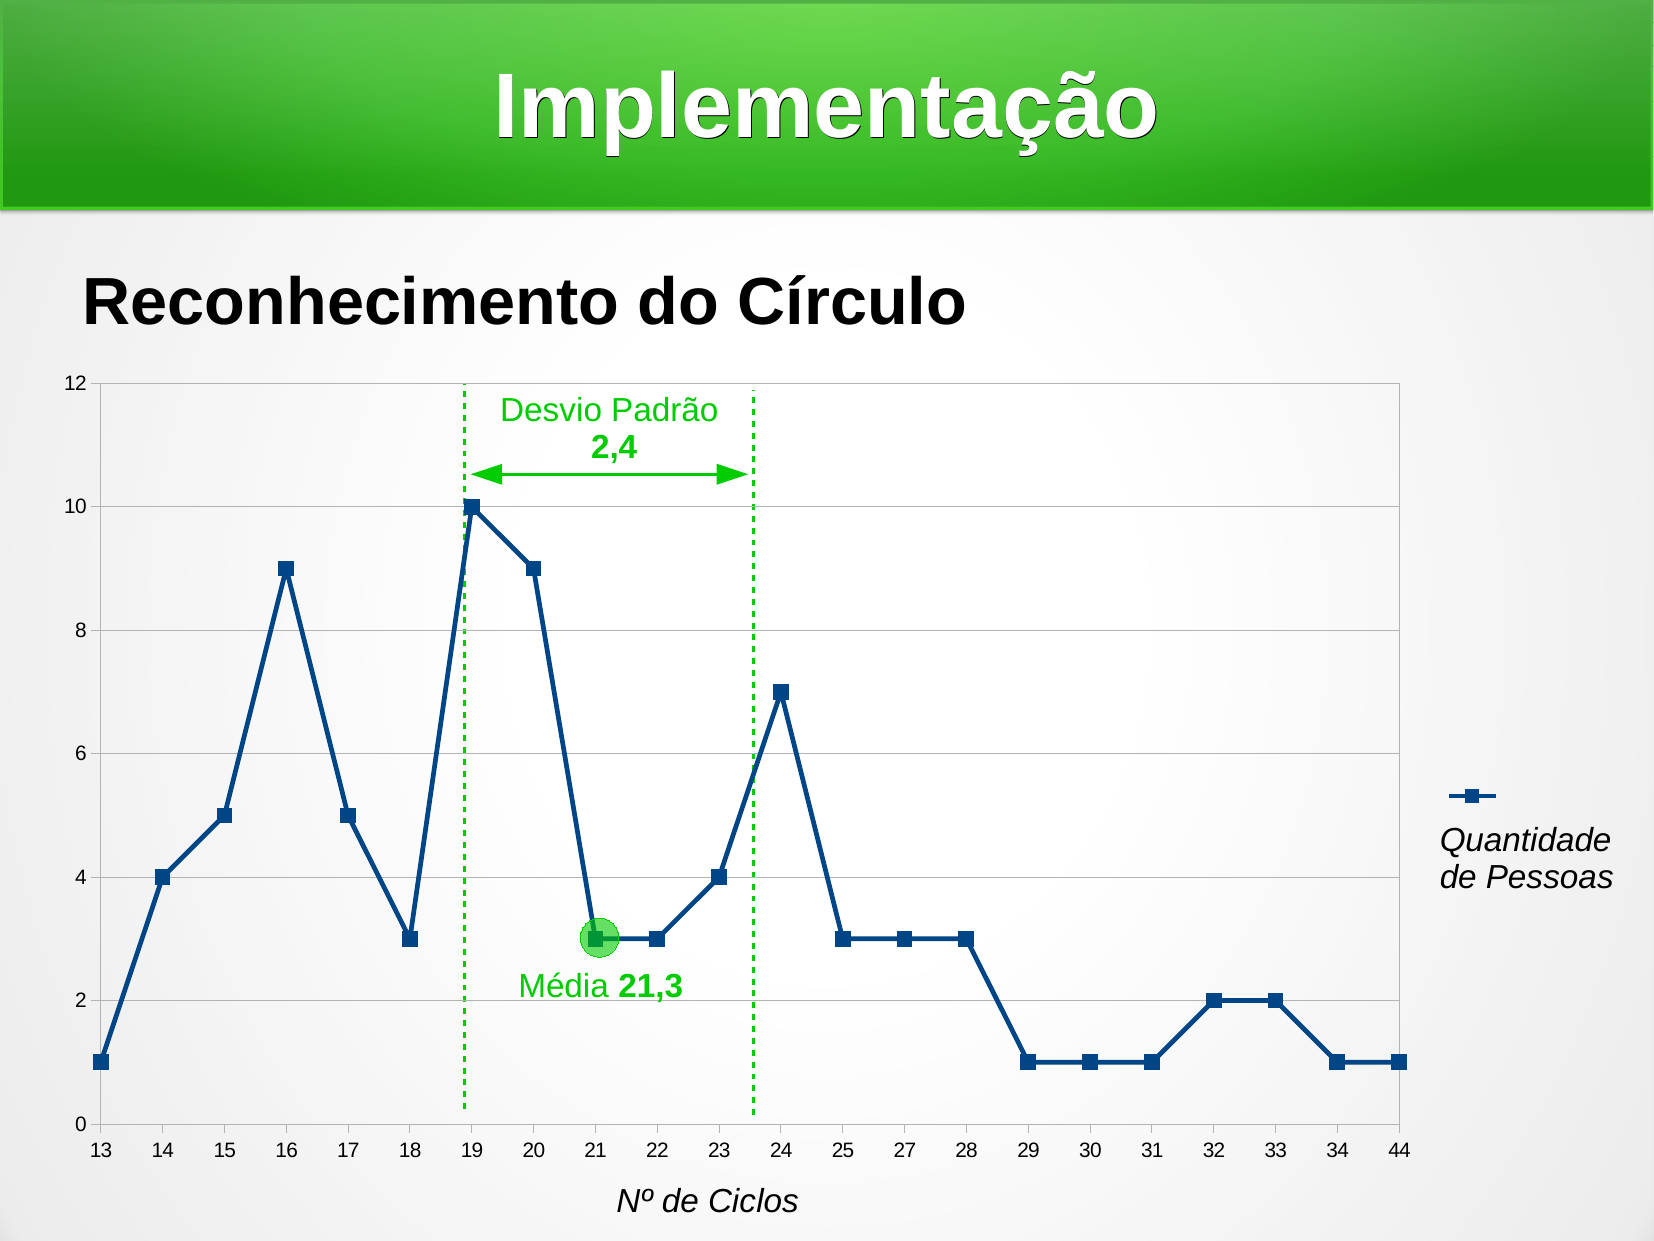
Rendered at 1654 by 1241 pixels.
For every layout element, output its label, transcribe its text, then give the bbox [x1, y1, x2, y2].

list Reconhecimento do Círculo [82, 257, 1571, 354]
title Implementação [82, 35, 1571, 178]
text_box Nº de Ciclos [601, 1175, 815, 1228]
text_box Quantidade de Pessoas [1425, 813, 1629, 904]
text_box Desvio Padrão 2,4 [485, 383, 755, 474]
text_box Média 21,3 [503, 960, 709, 1022]
text_box [580, 918, 619, 958]
chart [32, 354, 1603, 1238]
